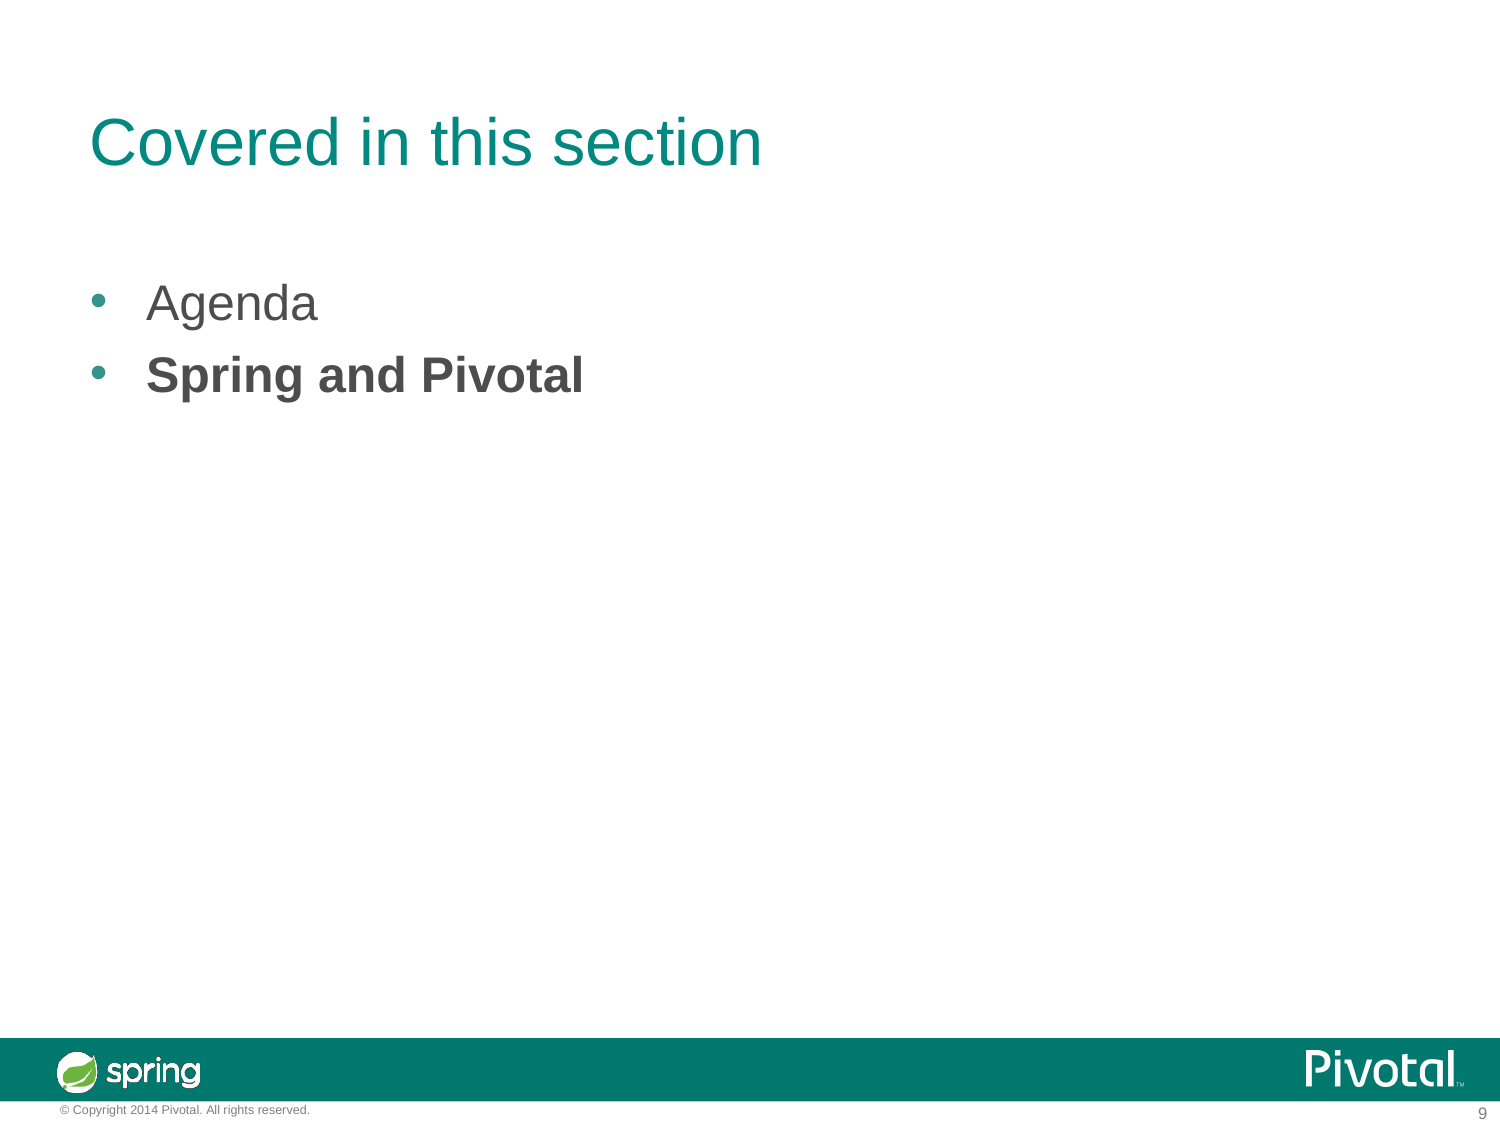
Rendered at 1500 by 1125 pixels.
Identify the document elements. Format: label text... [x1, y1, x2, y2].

picture [1306, 1050, 1464, 1087]
title Covered in this section [75, 45, 1426, 233]
list Agenda Spring and Pivotal [75, 262, 1426, 1005]
picture [32, 1041, 210, 1103]
